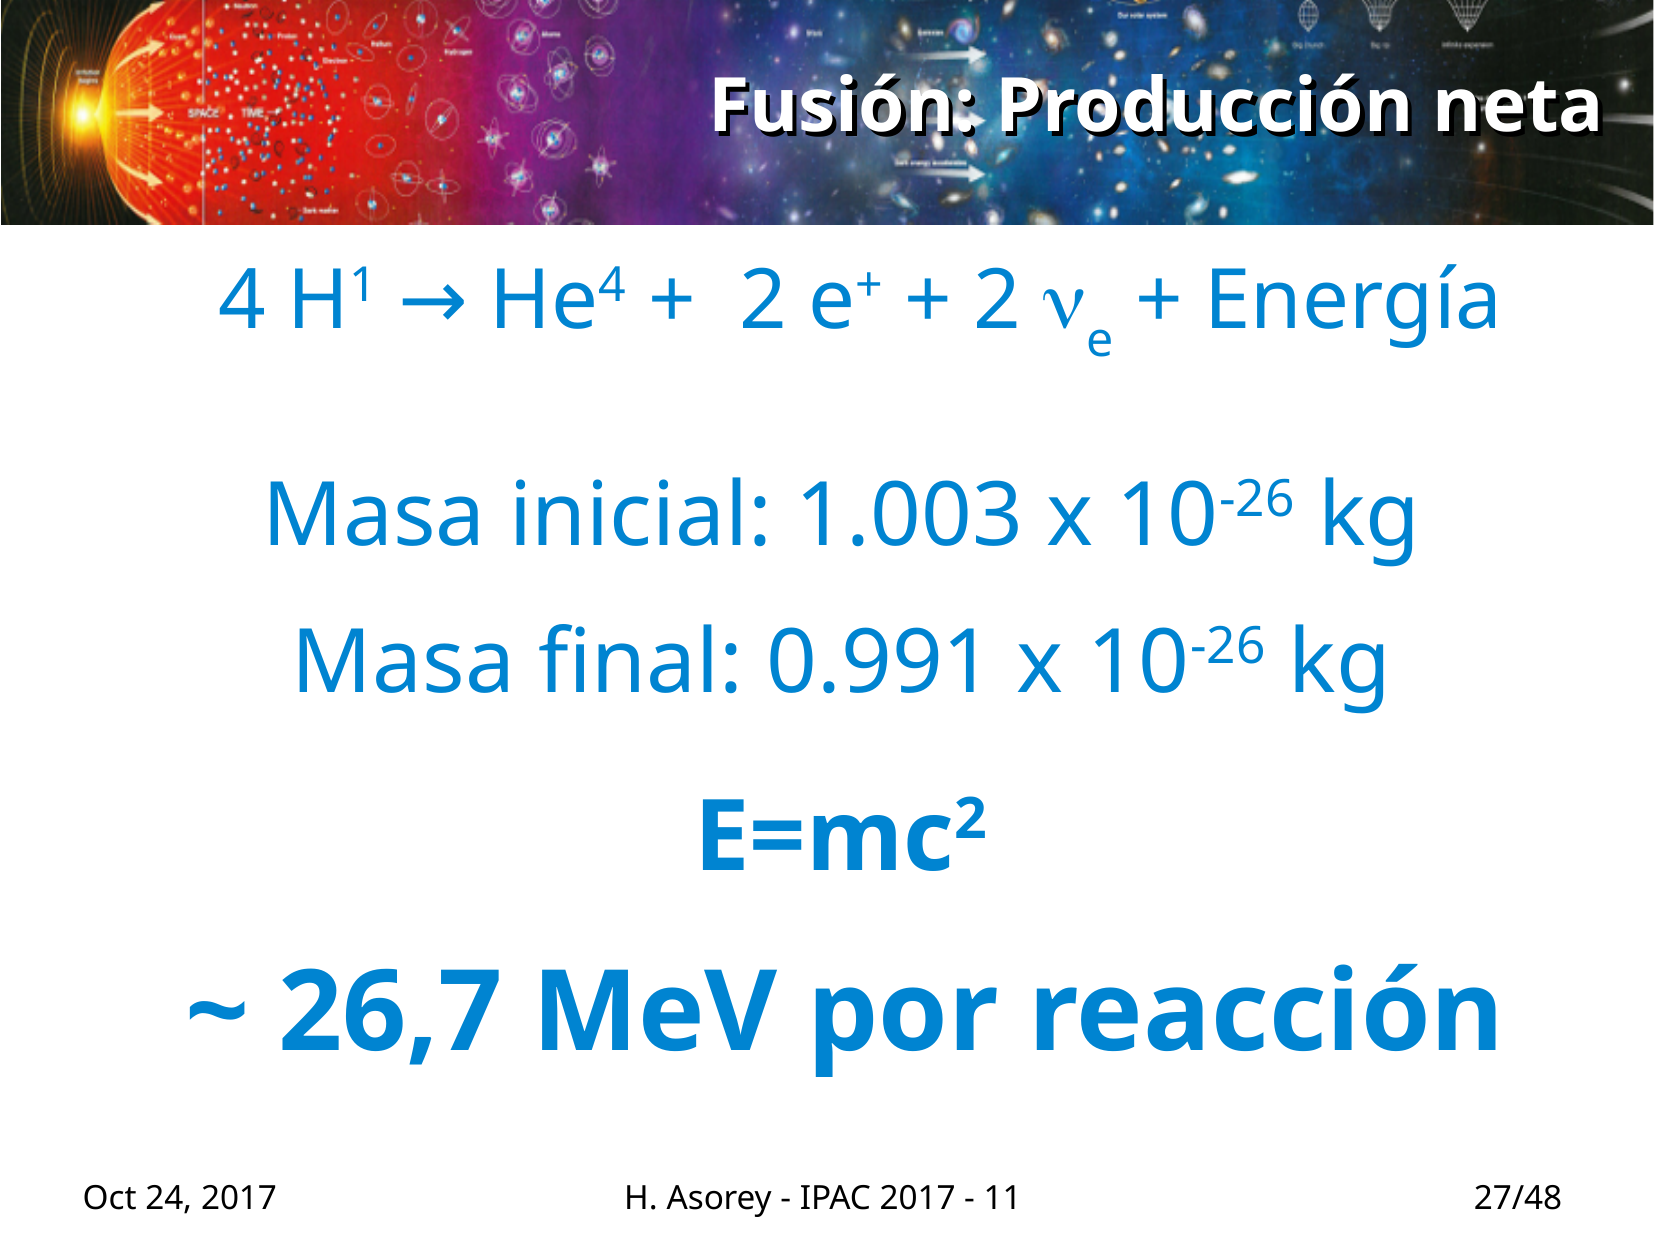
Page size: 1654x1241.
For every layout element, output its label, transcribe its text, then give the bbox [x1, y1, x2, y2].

list ~ 26,7 MeV por reacción [60, 930, 1561, 1156]
title Fusión: Producción neta [45, 15, 1606, 191]
picture [1, 0, 1654, 225]
list 4 H1 → He4 + 2 e+ + 2 ne + Energía [75, 240, 1576, 406]
list E=mc2 [60, 765, 1561, 901]
list Masa inicial: 1.003 x 10-26 kg Masa final: 0.991 x 10-26 kg [60, 450, 1561, 721]
